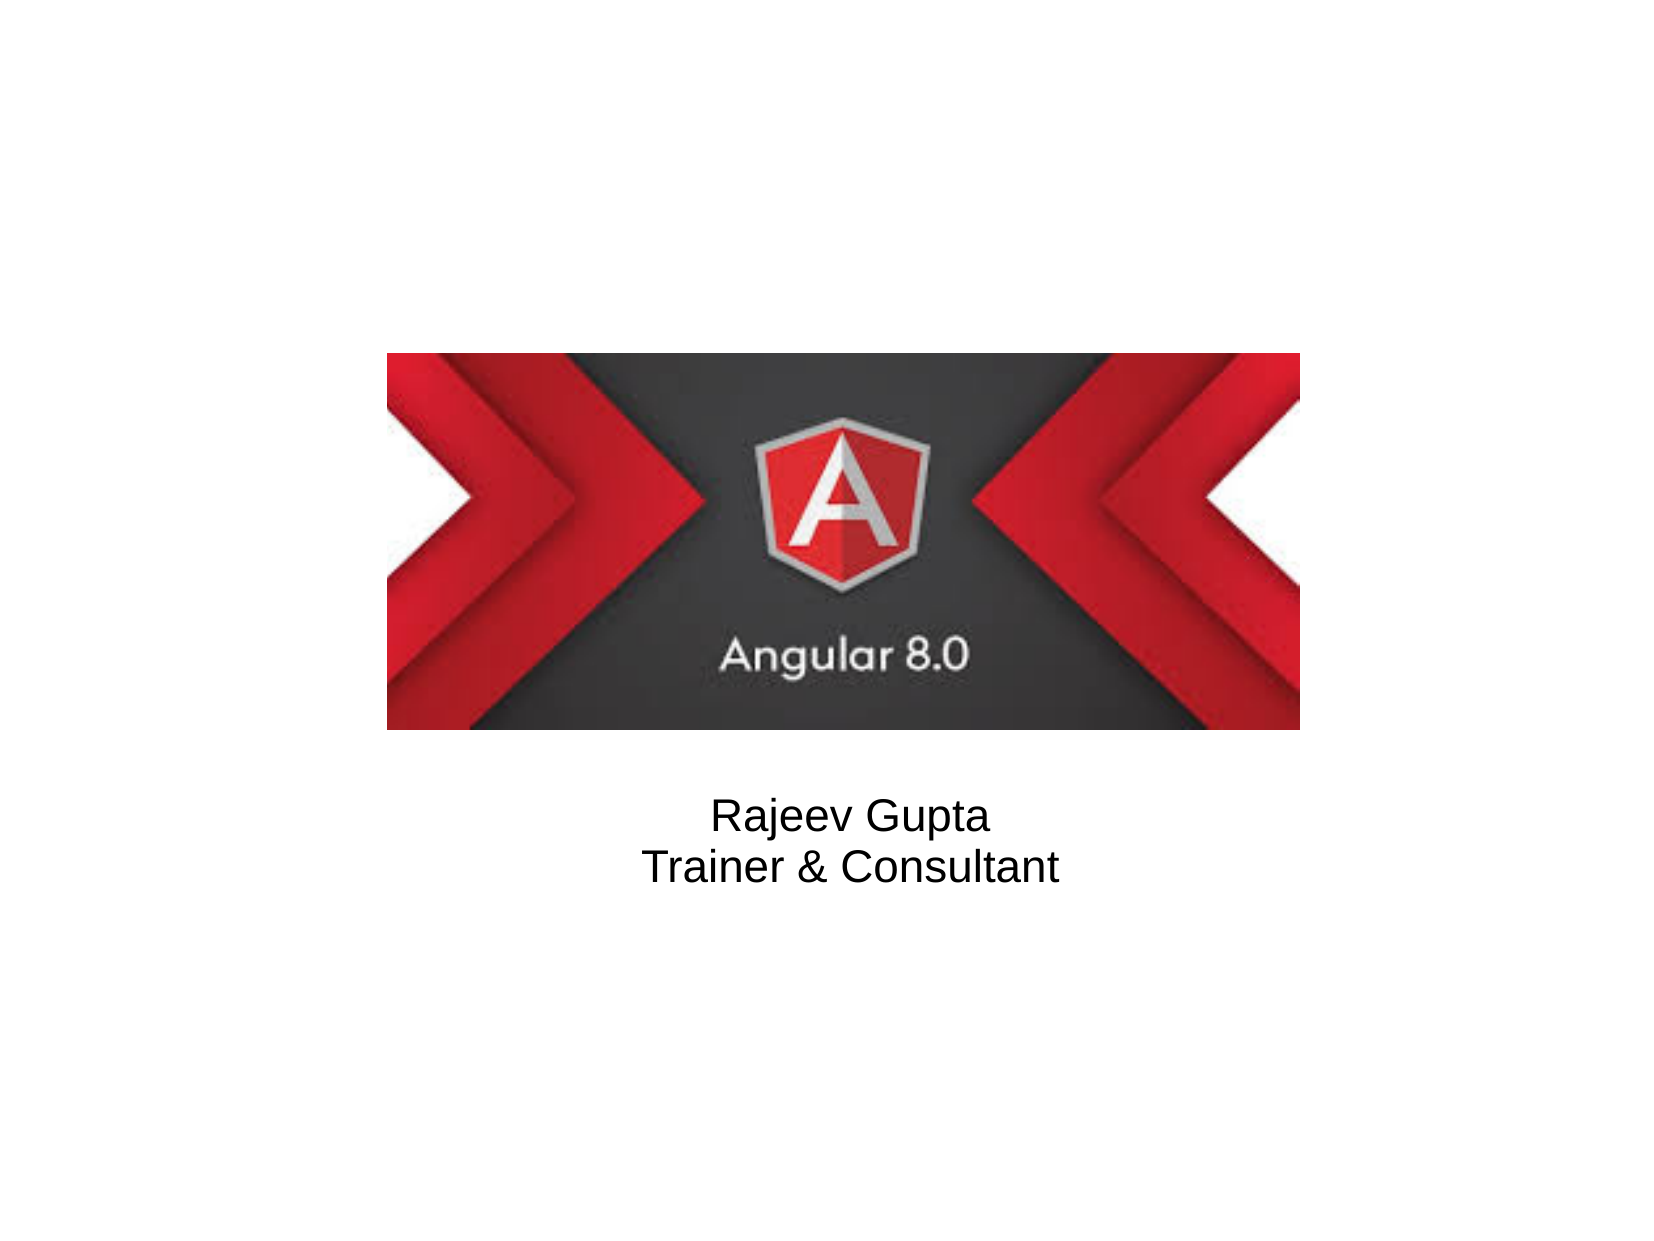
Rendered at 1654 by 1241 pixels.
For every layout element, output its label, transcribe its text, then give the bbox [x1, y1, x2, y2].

picture [387, 353, 1300, 730]
title Rajeev Gupta Trainer & Consultant [106, 737, 1595, 945]
